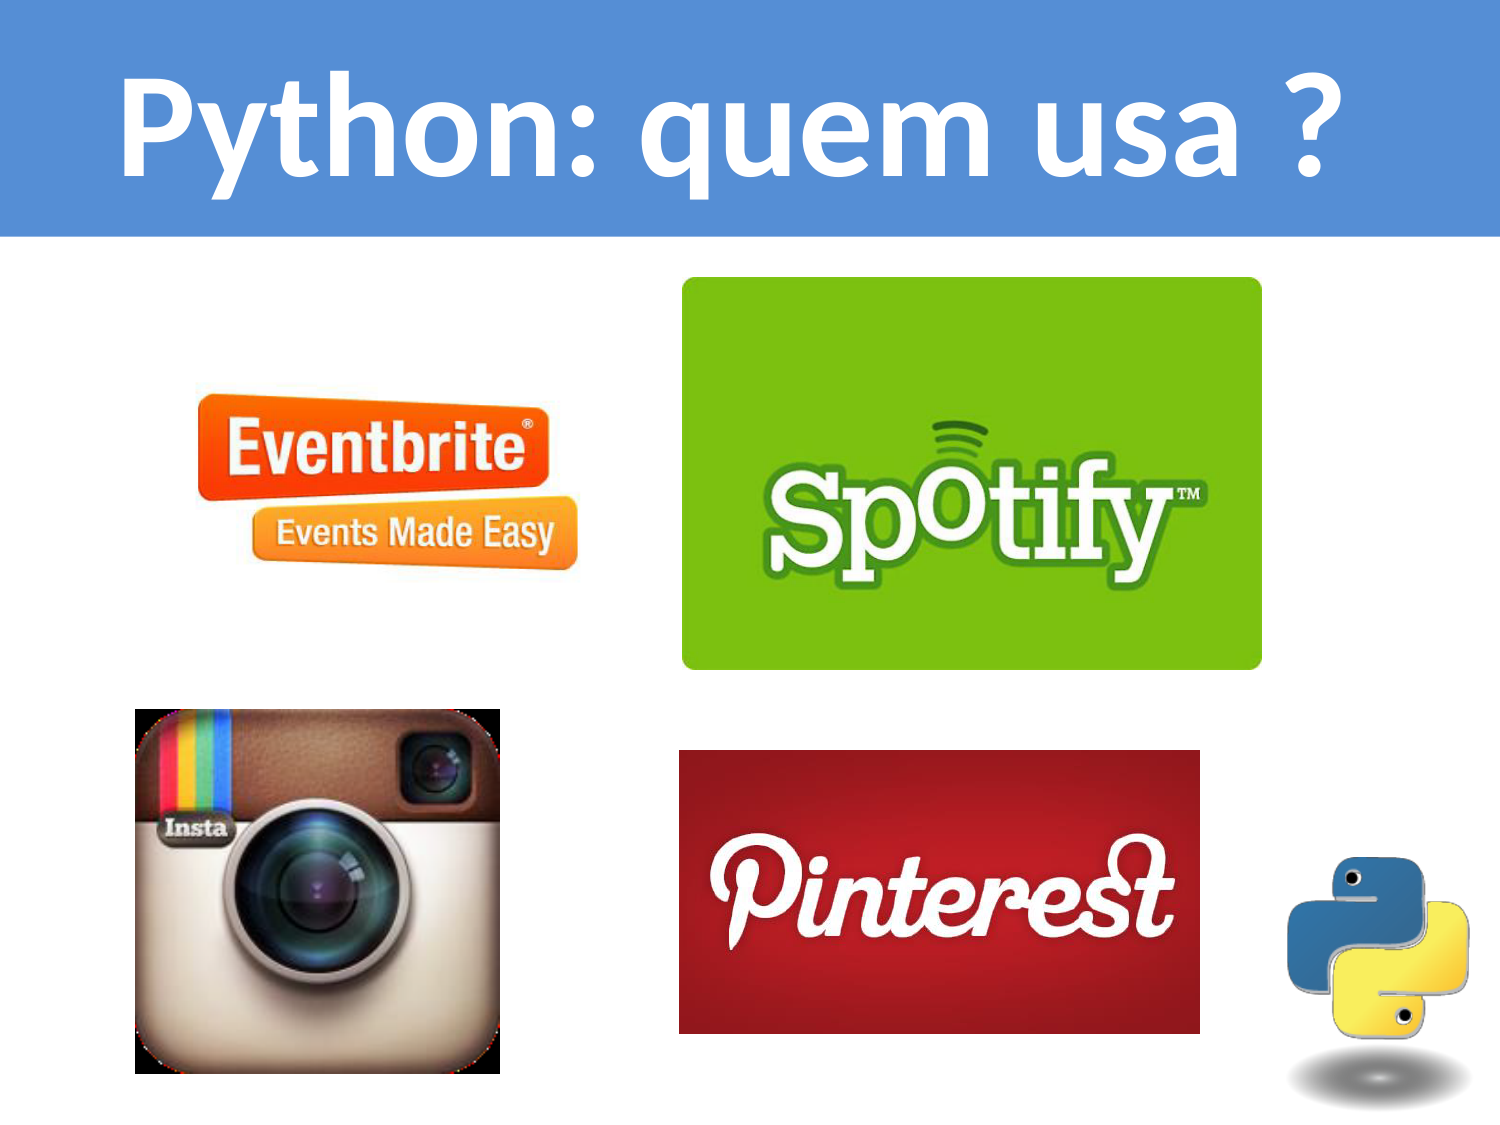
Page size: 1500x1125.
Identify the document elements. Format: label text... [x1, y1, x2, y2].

picture [1285, 857, 1500, 1114]
text_box Python: quem usa ? [0, 0, 1500, 237]
picture [682, 277, 1262, 670]
picture [135, 255, 641, 1074]
picture [679, 750, 1200, 1034]
